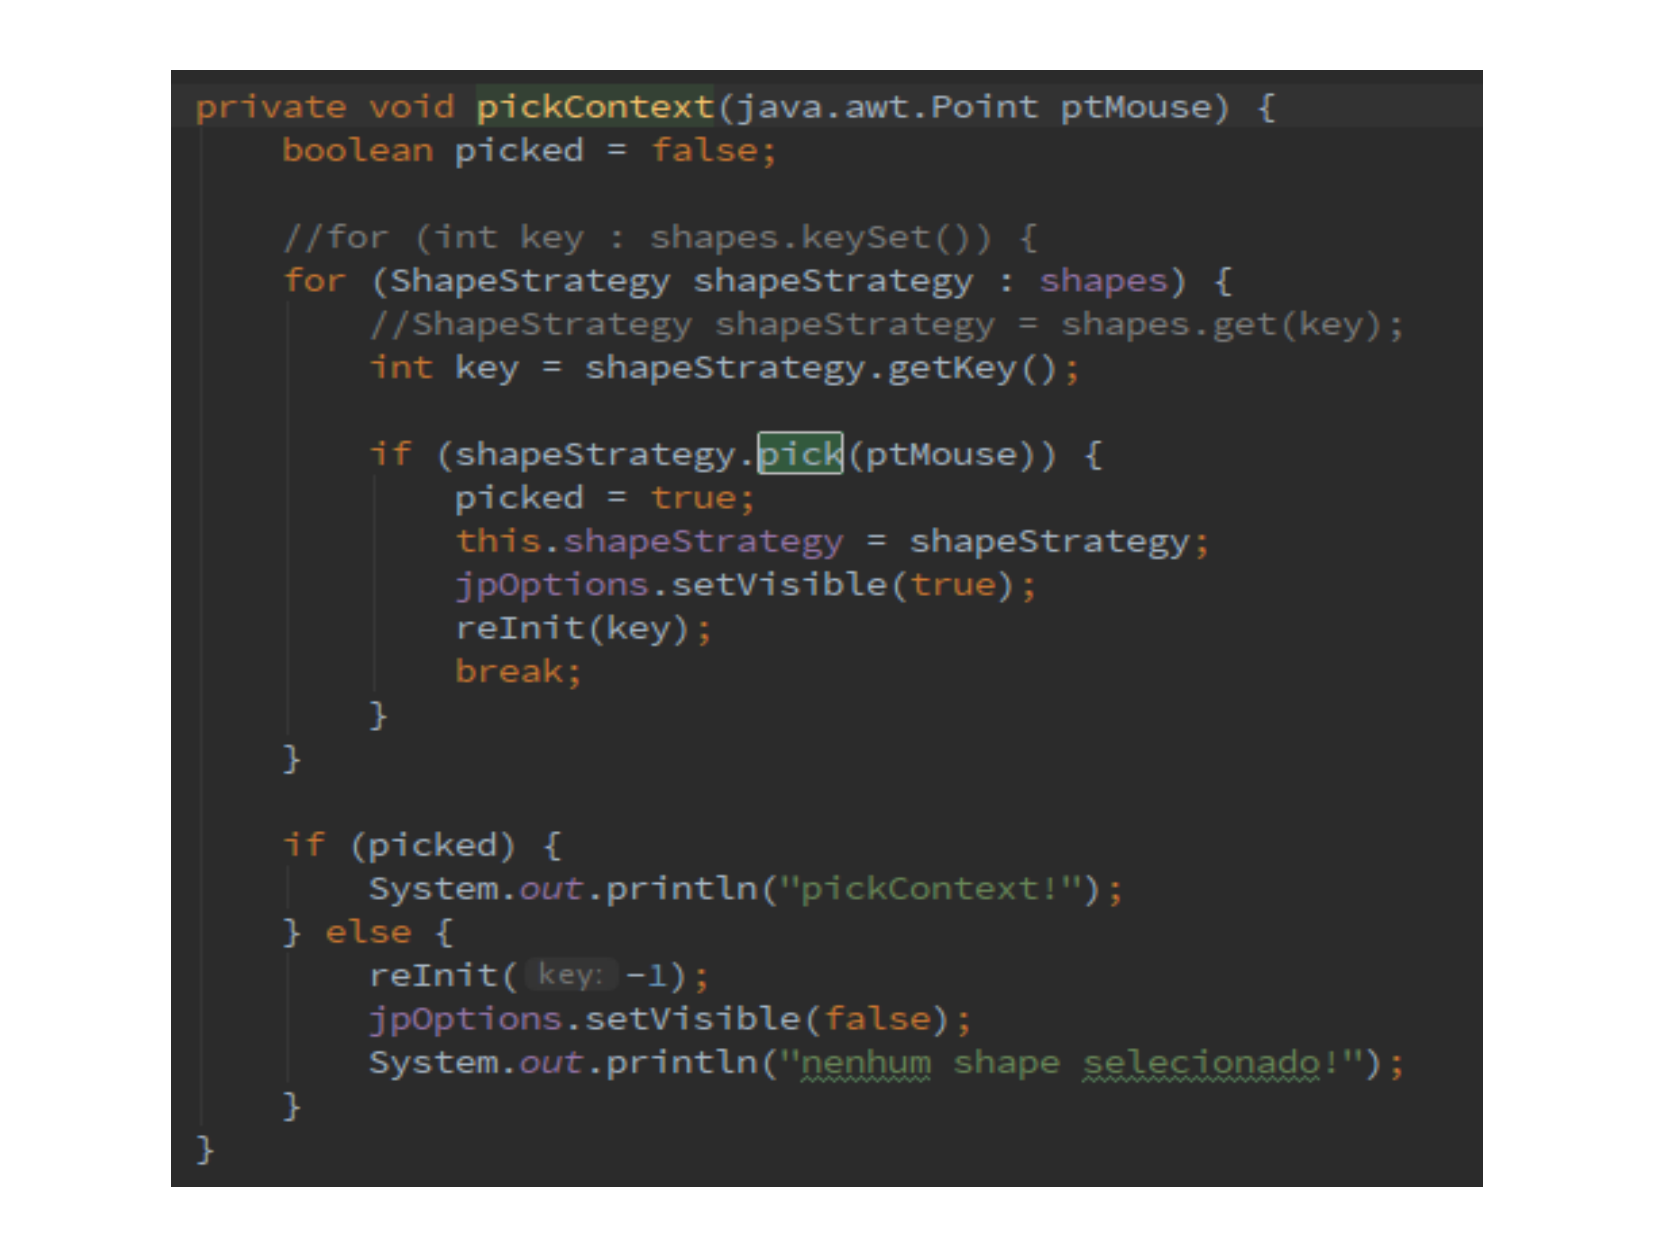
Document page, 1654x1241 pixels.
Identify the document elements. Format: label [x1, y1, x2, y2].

picture [171, 70, 1483, 1188]
